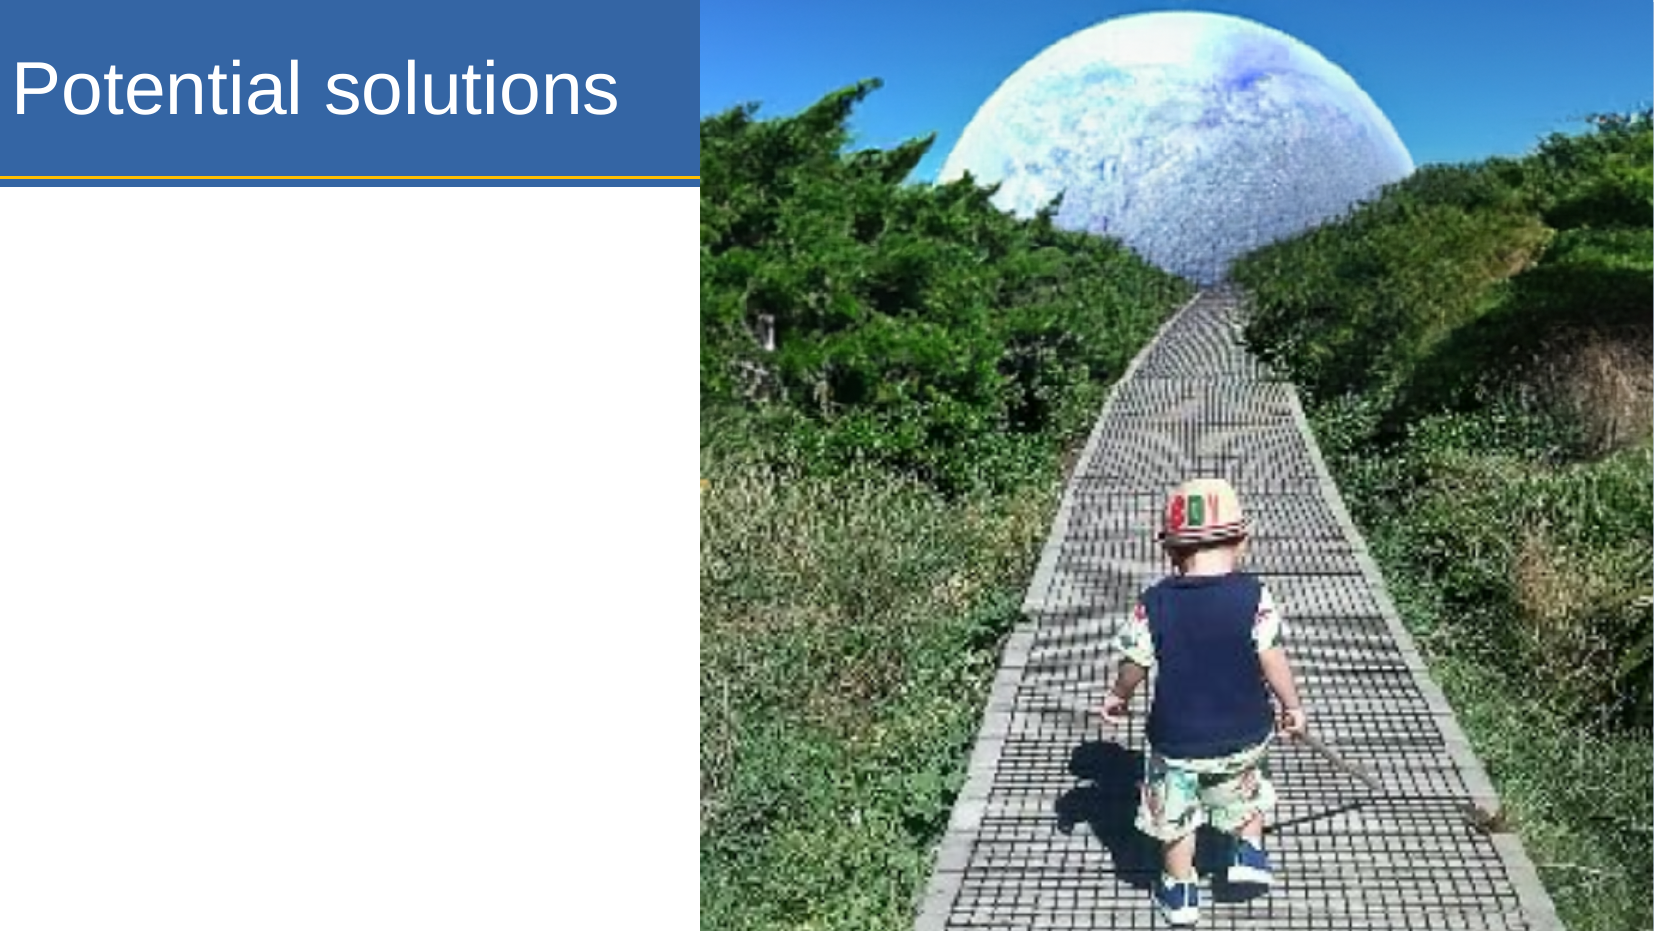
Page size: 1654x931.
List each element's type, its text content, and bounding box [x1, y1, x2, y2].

title Potential solutions [11, 14, 700, 163]
picture [700, 0, 1654, 931]
